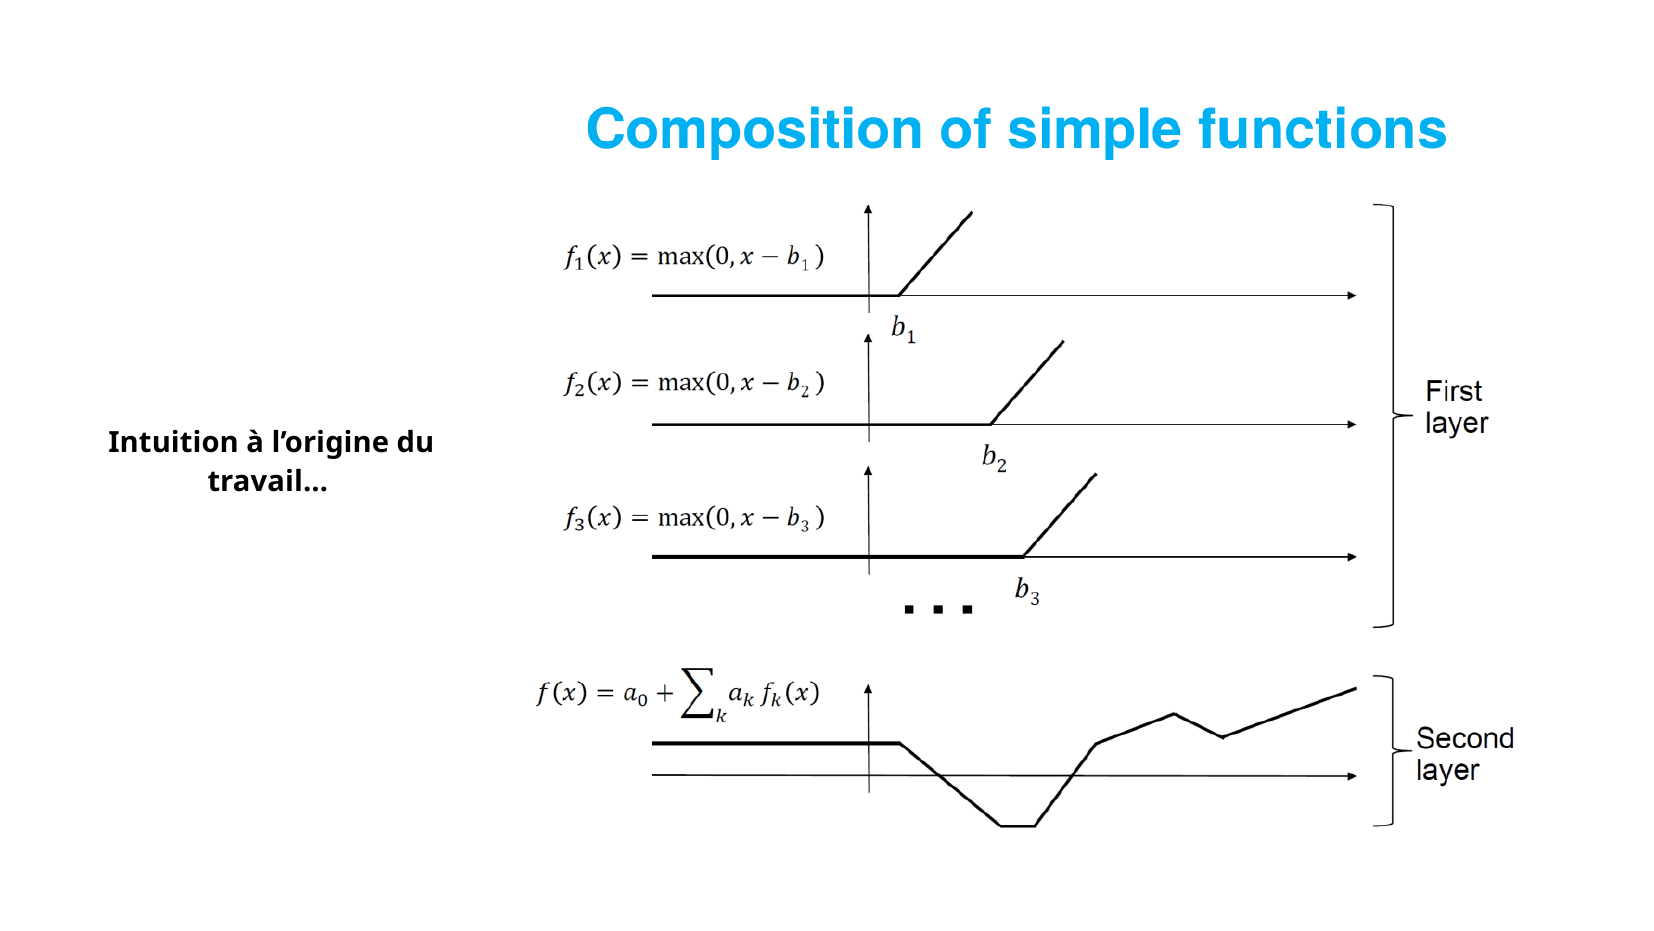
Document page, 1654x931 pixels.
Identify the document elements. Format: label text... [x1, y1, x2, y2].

text_box Intuition à l’origine du travail… [82, 413, 461, 494]
picture [498, 89, 1536, 851]
